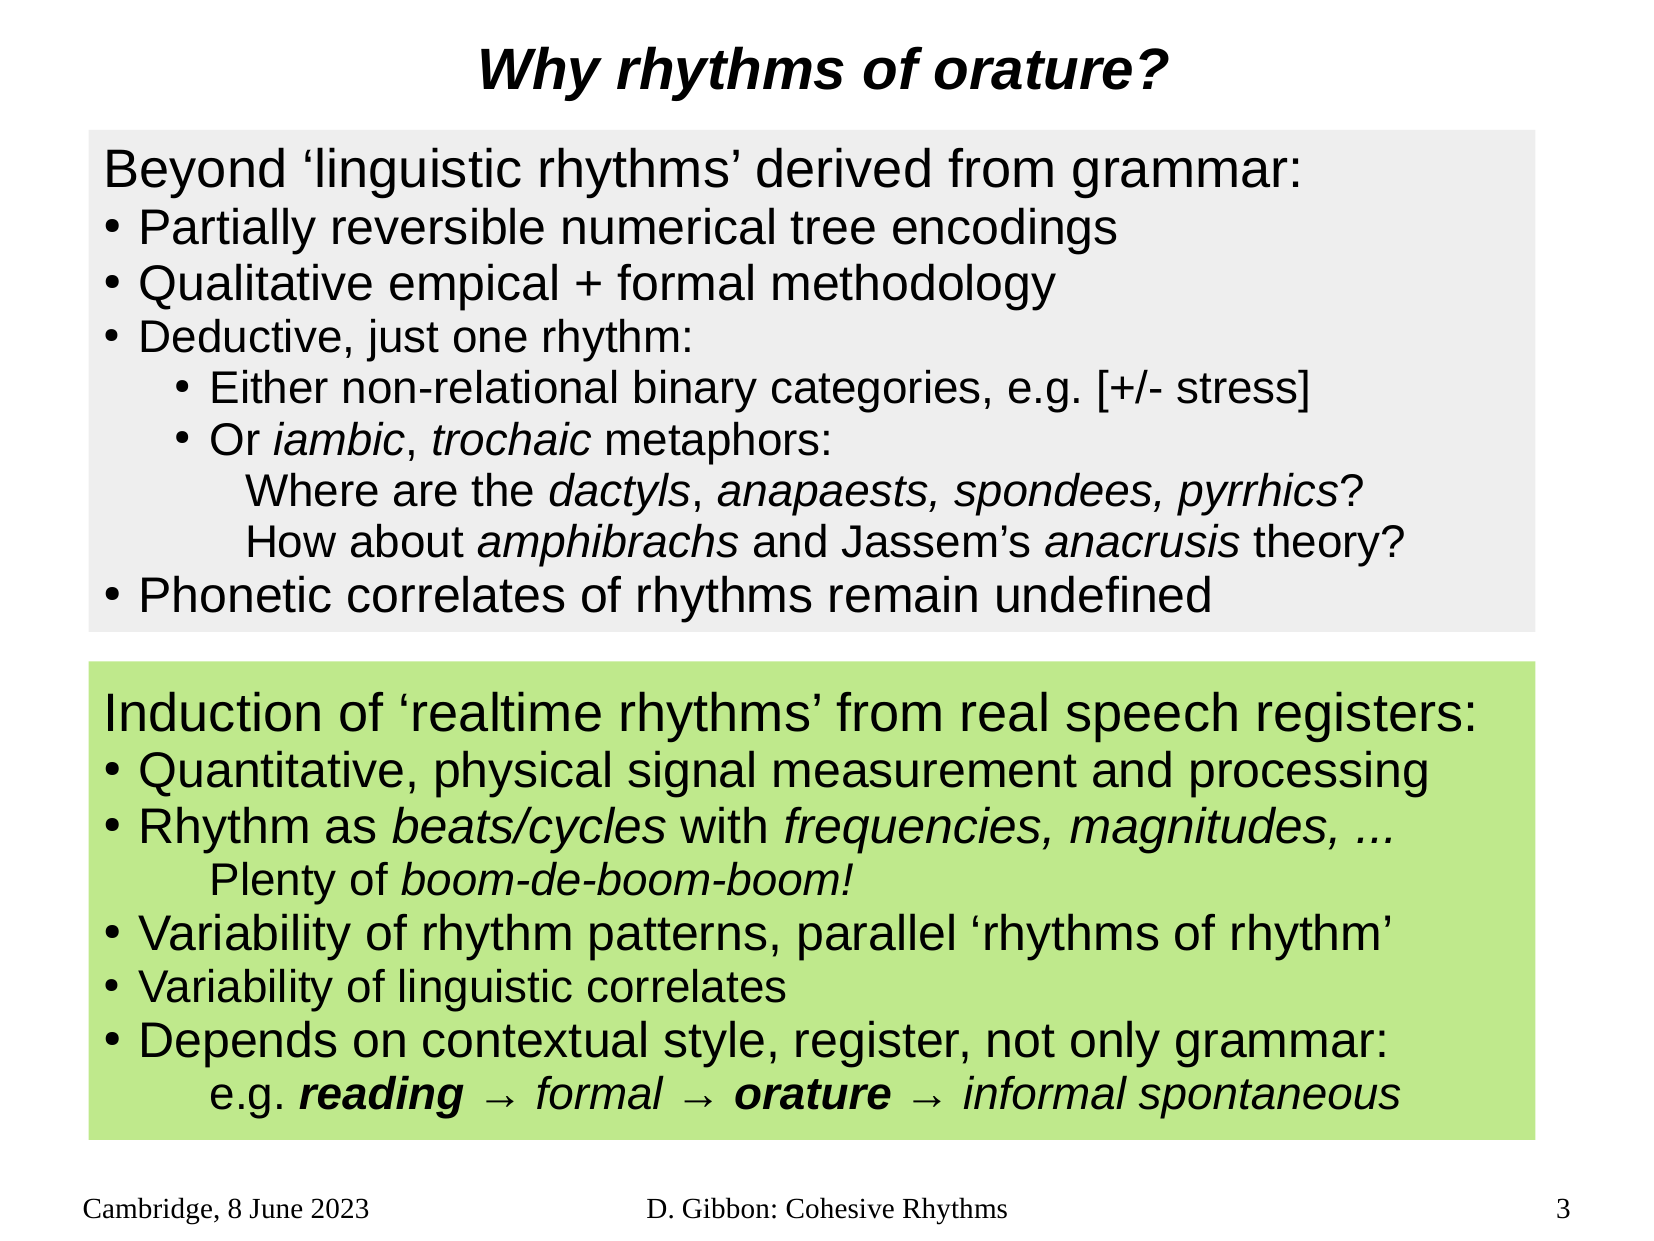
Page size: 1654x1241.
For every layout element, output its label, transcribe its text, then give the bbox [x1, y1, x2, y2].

text_box Induction of ‘realtime rhythms’ from real speech registers: Quantitative, physical signal measurement and processing Rhythm as beats/cycles with frequencies, magnitudes, ... Plenty of boom-de-boom-boom! Variability of rhythm patterns, parallel ‘rhythms of rhythm’ Variability of linguistic correlates Depends on contextual style, register, not only grammar: e.g. reading → formal → orature → informal spontaneous [88, 661, 1536, 1140]
text_box Beyond ‘linguistic rhythms’ derived from grammar: Partially reversible numerical tree encodings Qualitative empical + formal methodology Deductive, just one rhythm: Either non-relational binary categories, e.g. [+/- stress] Or iambic, trochaic metaphors: Where are the dactyls, anapaests, spondees, pyrrhics? How about amphibrachs and Jassem’s anacrusis theory? Phonetic correlates of rhythms remain undefined [88, 129, 1536, 632]
title Why rhythms of orature? [11, 19, 1636, 119]
